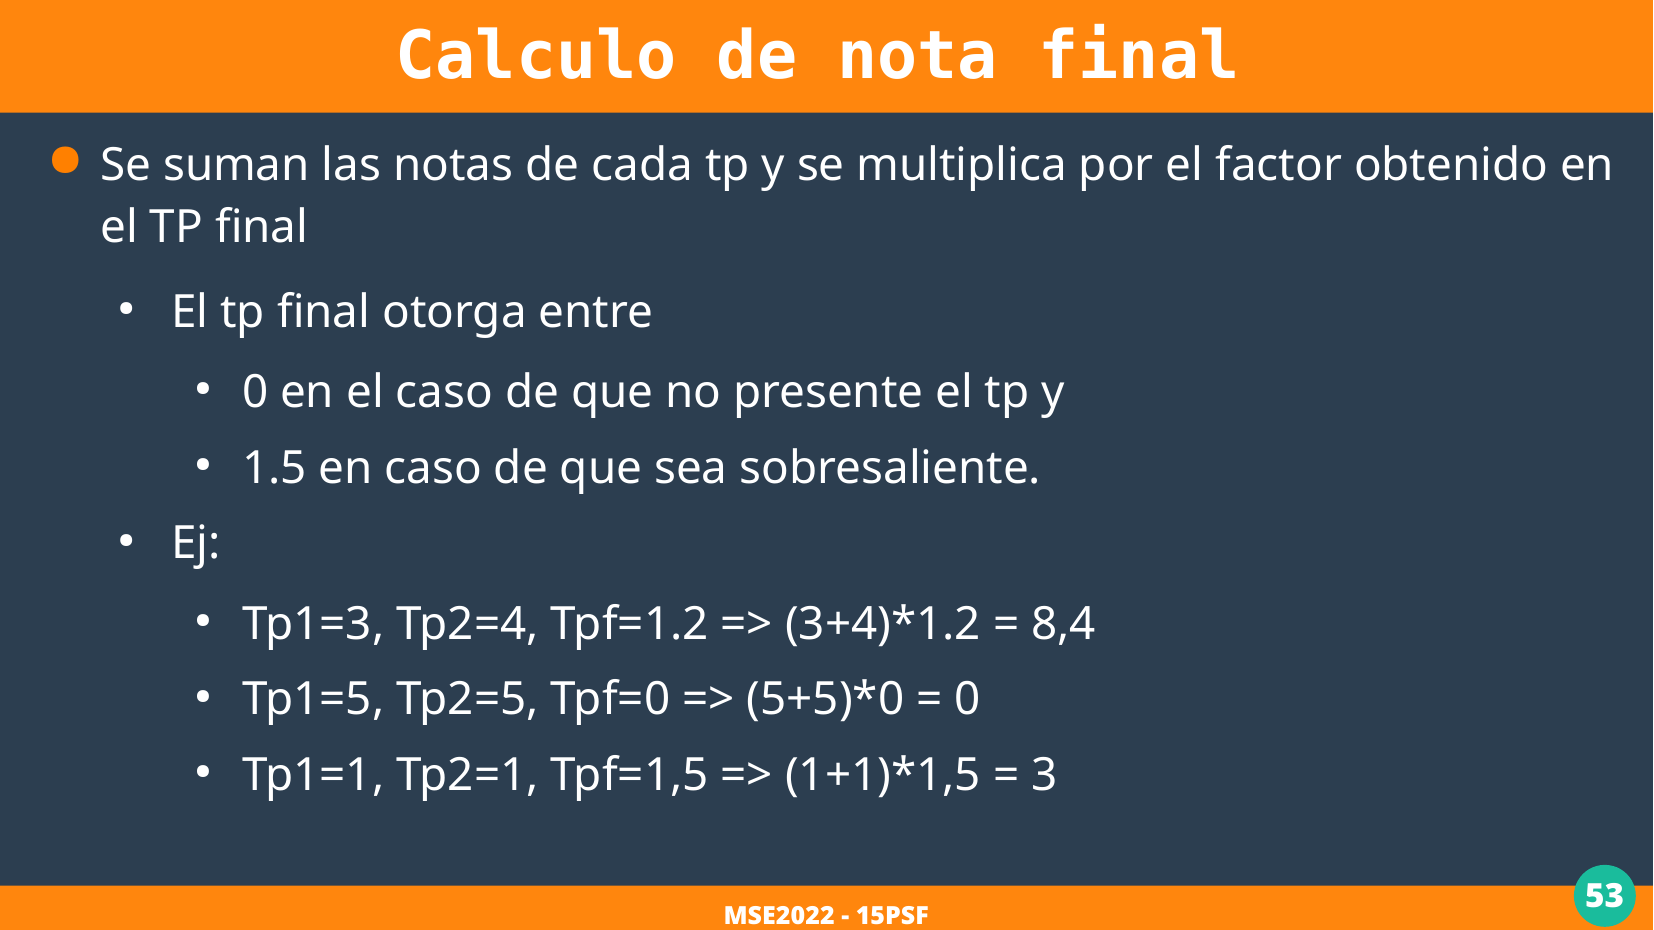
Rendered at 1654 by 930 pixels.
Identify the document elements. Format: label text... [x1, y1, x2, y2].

list Se suman las notas de cada tp y se multiplica por el factor obtenido en el TP final El tp final otorga entre 0 en el caso de que no presente el tp y 1.5 en caso de que sea sobresaliente. Ej: Tp1=3, Tp2=4, Tpf=1.2 => (3+4)*1.2 = 8,4 Tp1=5, Tp2=5, Tpf=0 => (5+5)*0 = 0 Tp1=1, Tp2=1, Tpf=1,5 => (1+1)*1,5 = 3 [29, 131, 1631, 863]
title Calculo de nota final [395, 16, 1268, 113]
